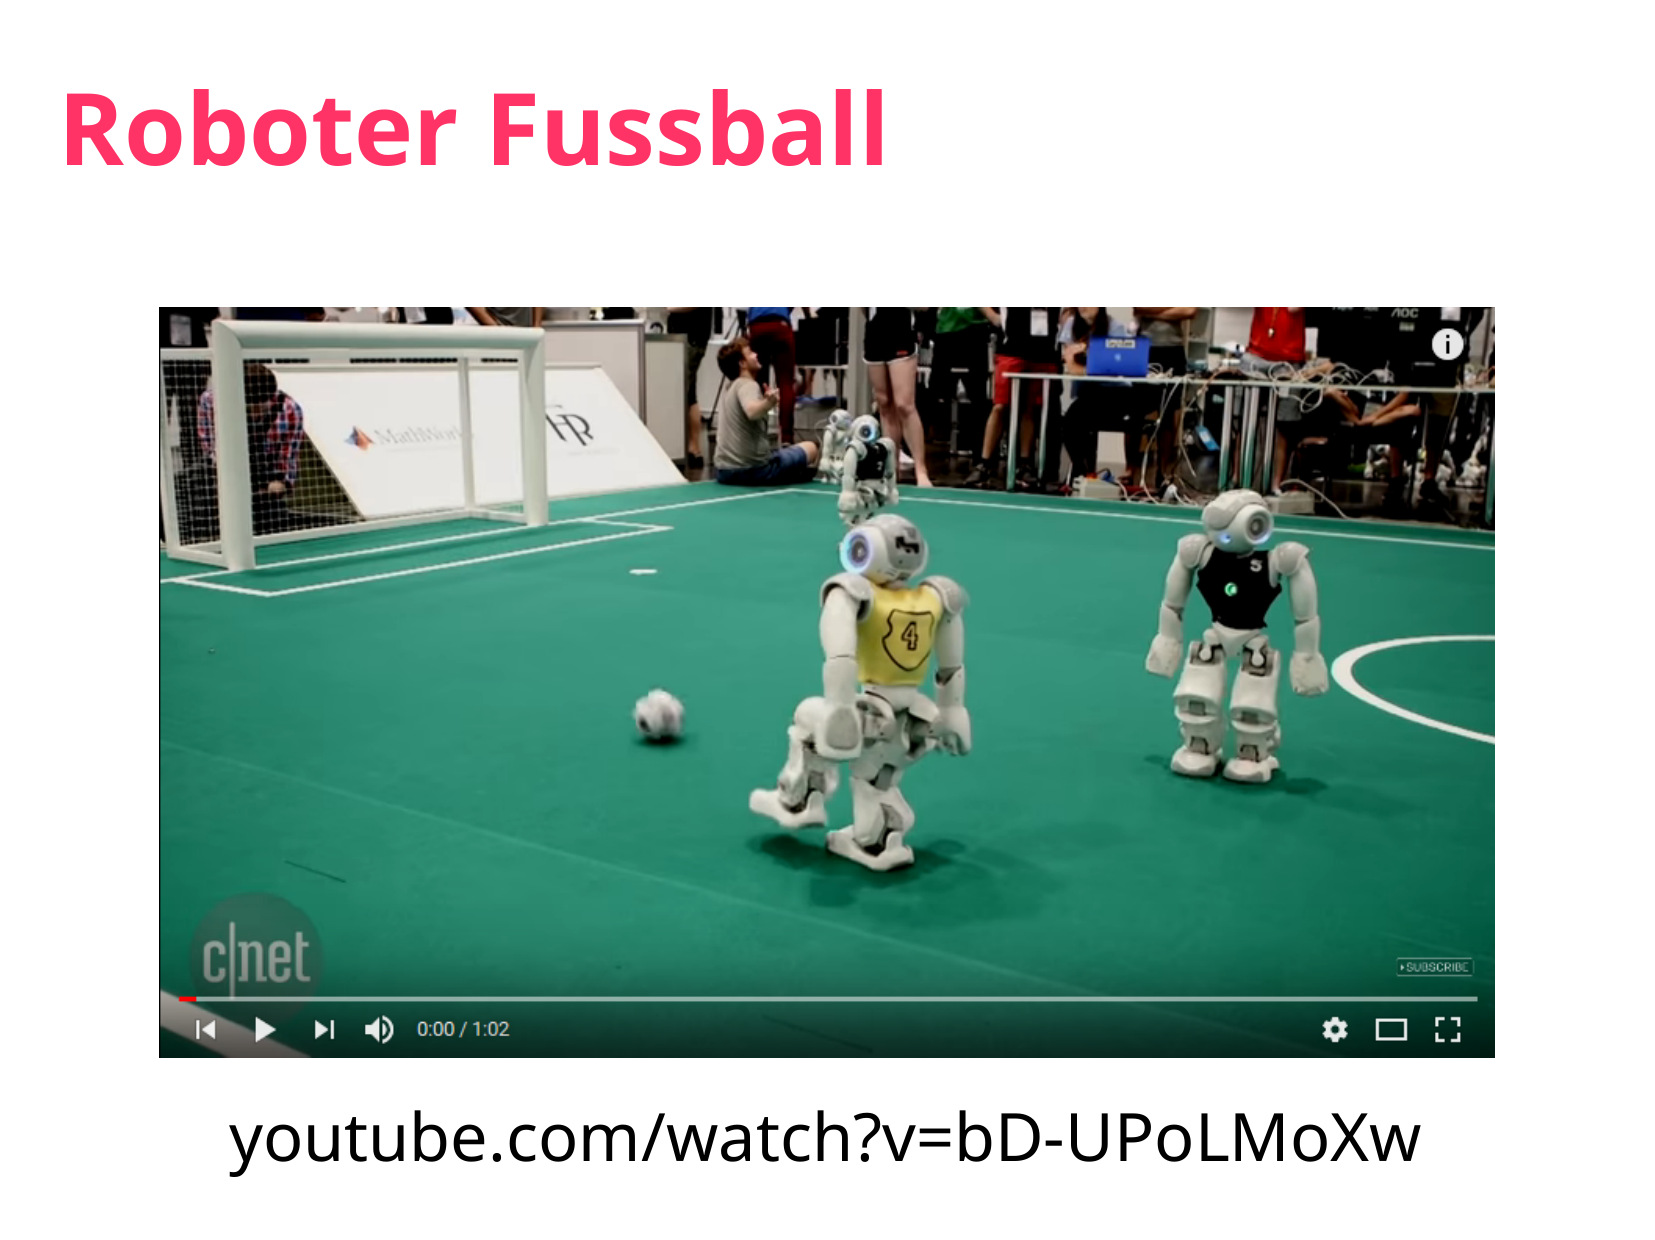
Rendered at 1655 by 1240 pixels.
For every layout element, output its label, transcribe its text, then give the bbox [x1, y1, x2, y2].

picture [159, 307, 1495, 1058]
text_box Roboter Fussball [58, 58, 1409, 176]
text_box youtube.com/watch?v=bD-UPoLMoXw [58, 255, 1595, 1181]
